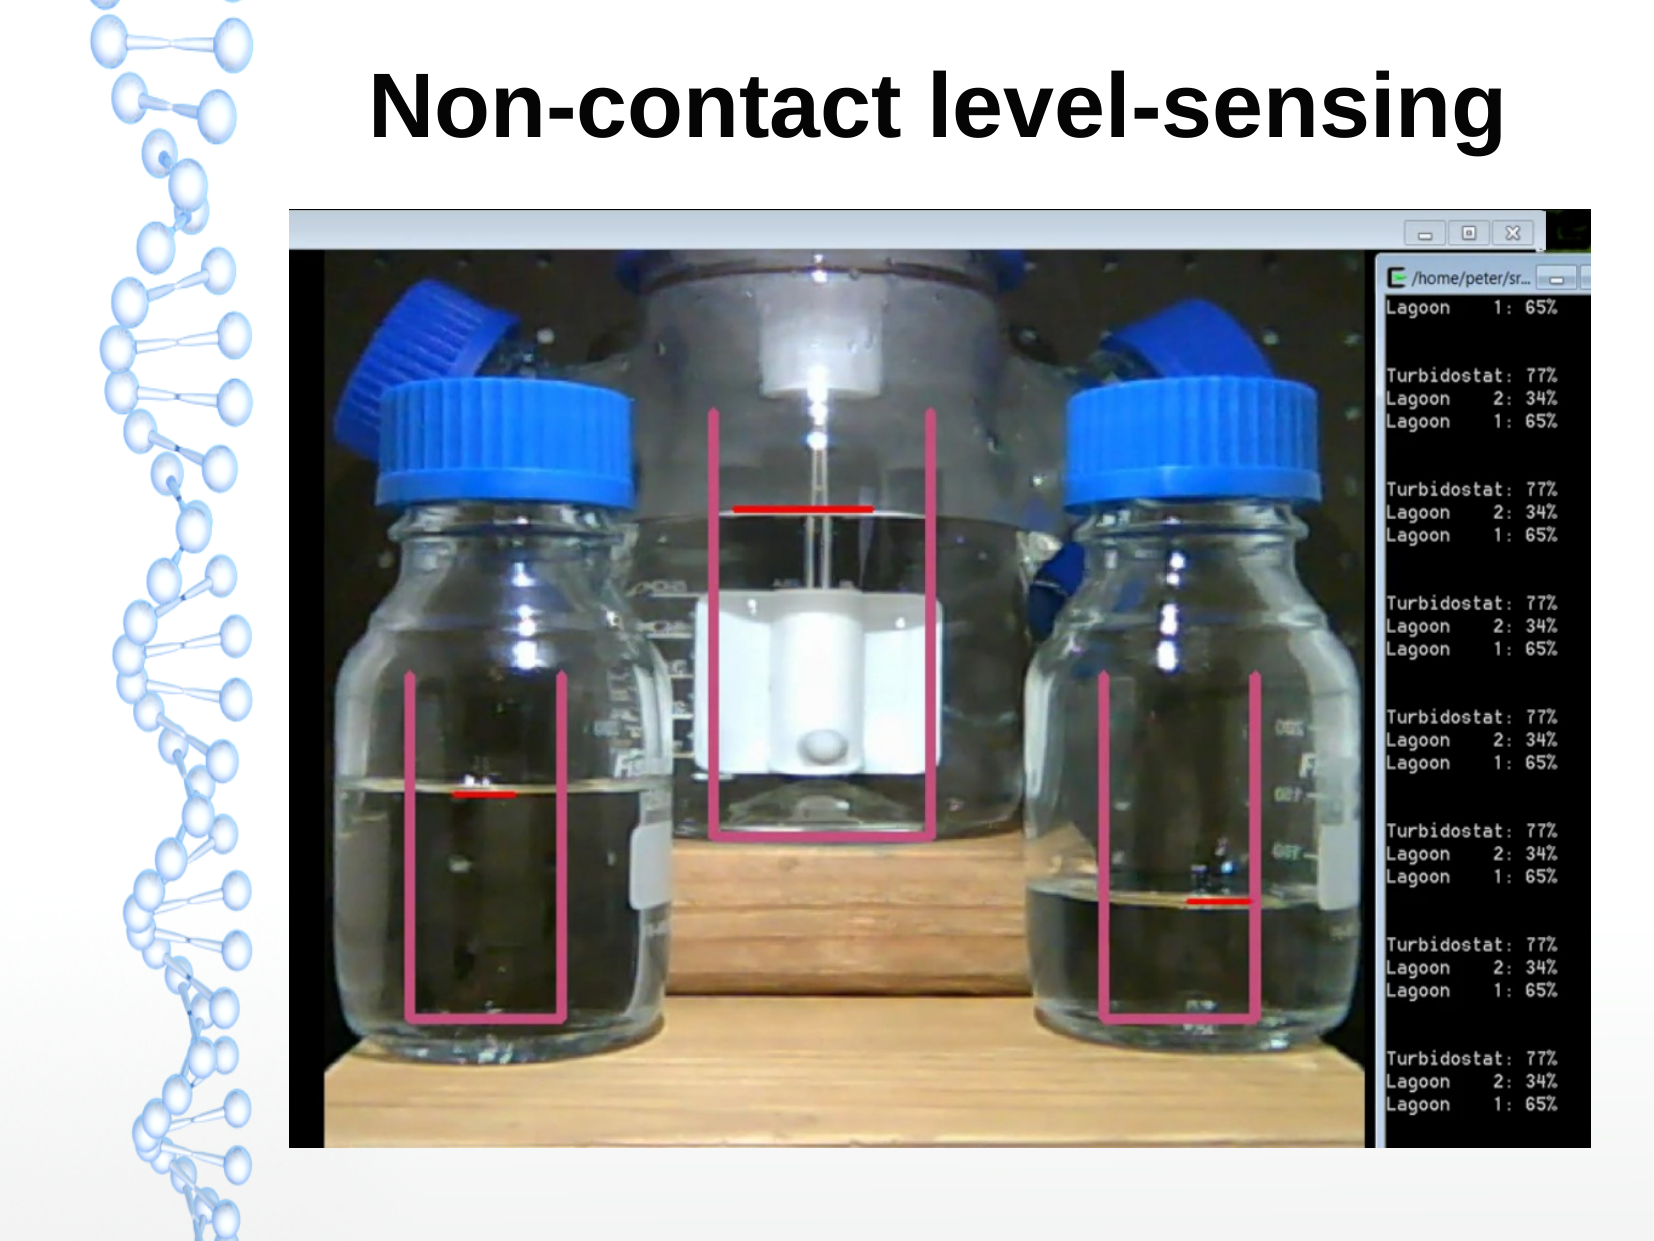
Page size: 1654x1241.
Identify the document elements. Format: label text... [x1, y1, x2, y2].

picture [0, 0, 1654, 1241]
text_box Non-contact level-sensing [274, 20, 1604, 188]
